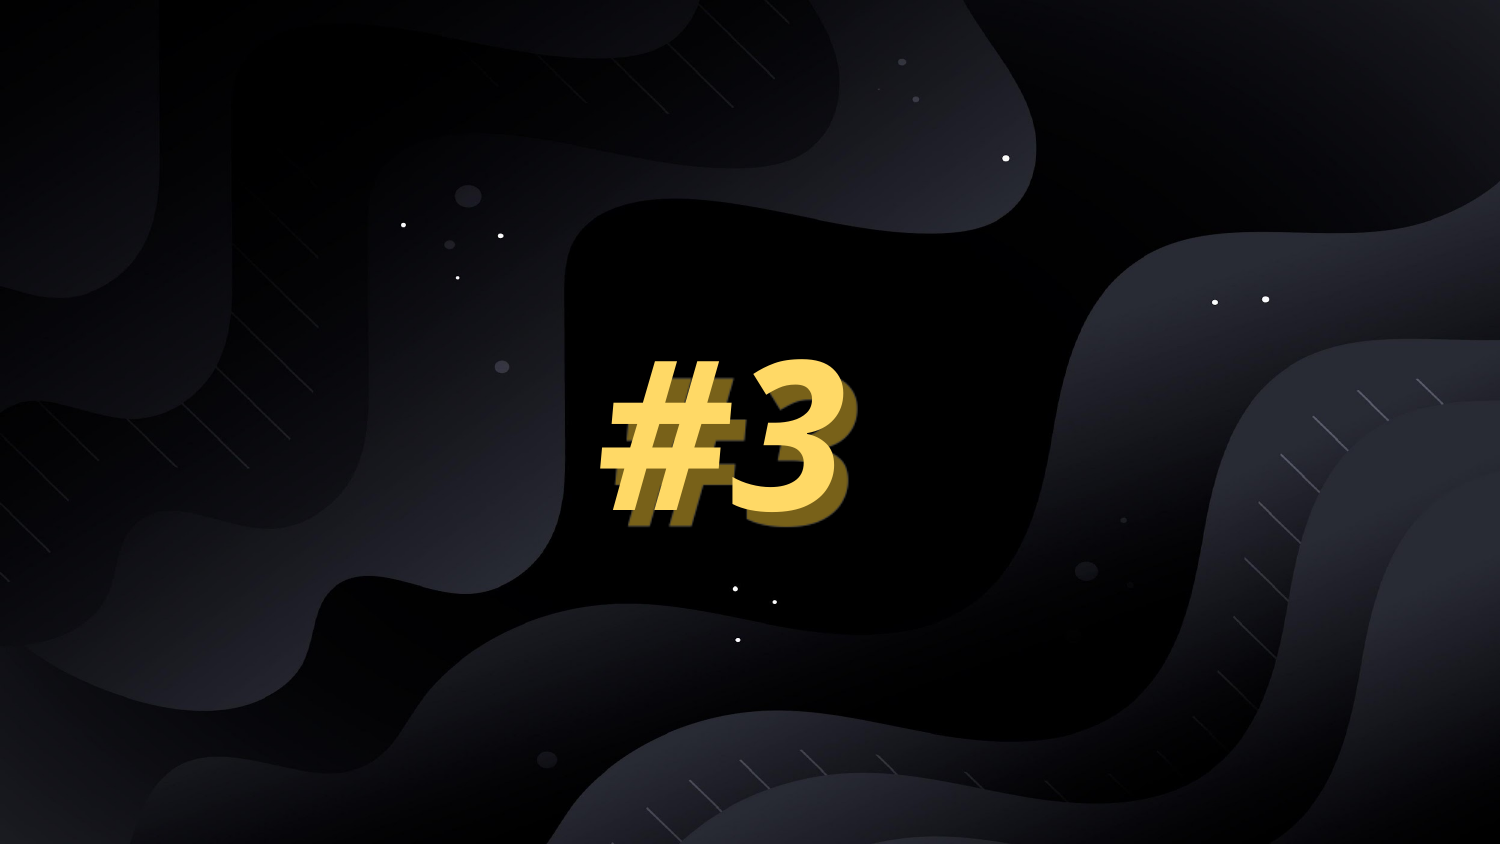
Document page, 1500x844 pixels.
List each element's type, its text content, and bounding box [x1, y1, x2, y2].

picture [0, 0, 1500, 844]
list #3 [383, 241, 1059, 613]
